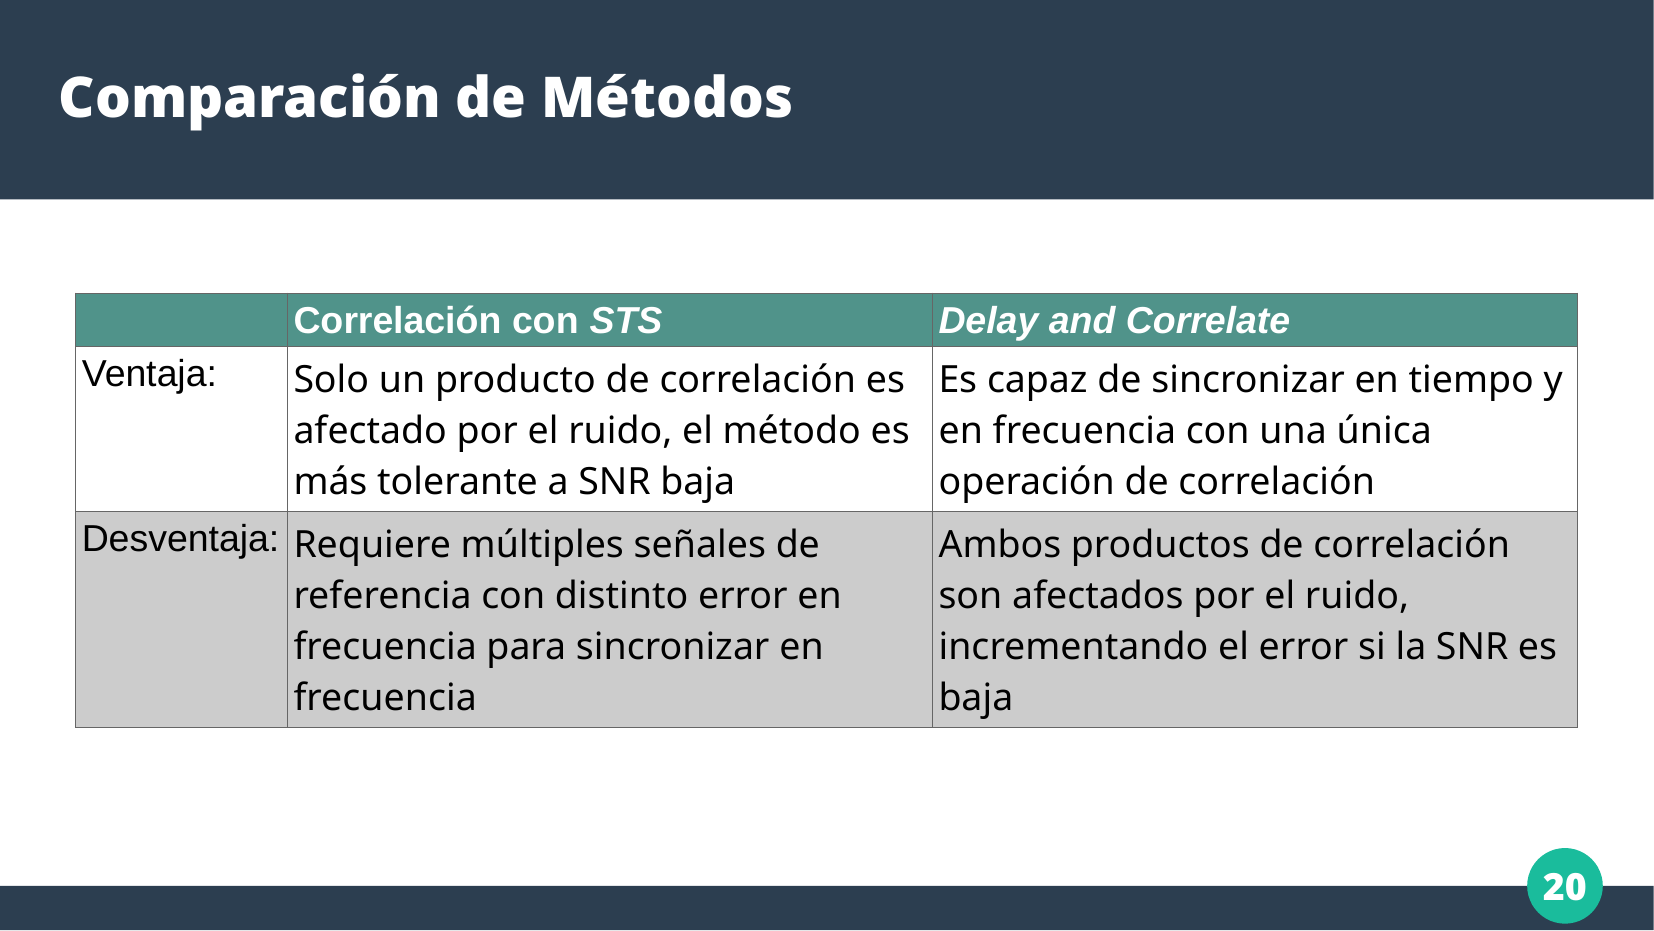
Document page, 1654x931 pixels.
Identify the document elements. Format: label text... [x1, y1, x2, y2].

table_cell Desventaja: [76, 512, 287, 727]
table_cell Solo un producto de correlación es afectado por el ruido, el método es más tolerante a SNR baja [288, 347, 932, 511]
table_header [76, 294, 287, 346]
table_cell Ambos productos de correlación son afectados por el ruido, incrementando el error si la SNR es baja [933, 512, 1577, 727]
table_header Correlación con STS [288, 294, 932, 346]
table_cell Ventaja: [76, 347, 287, 511]
title Comparación de Métodos [59, 37, 1595, 155]
table_cell Es capaz de sincronizar en tiempo y en frecuencia con una única operación de correlación [933, 347, 1577, 511]
table_header Delay and Correlate [933, 294, 1577, 346]
table_cell Requiere múltiples señales de referencia con distinto error en frecuencia para sincronizar en frecuencia [288, 512, 932, 727]
